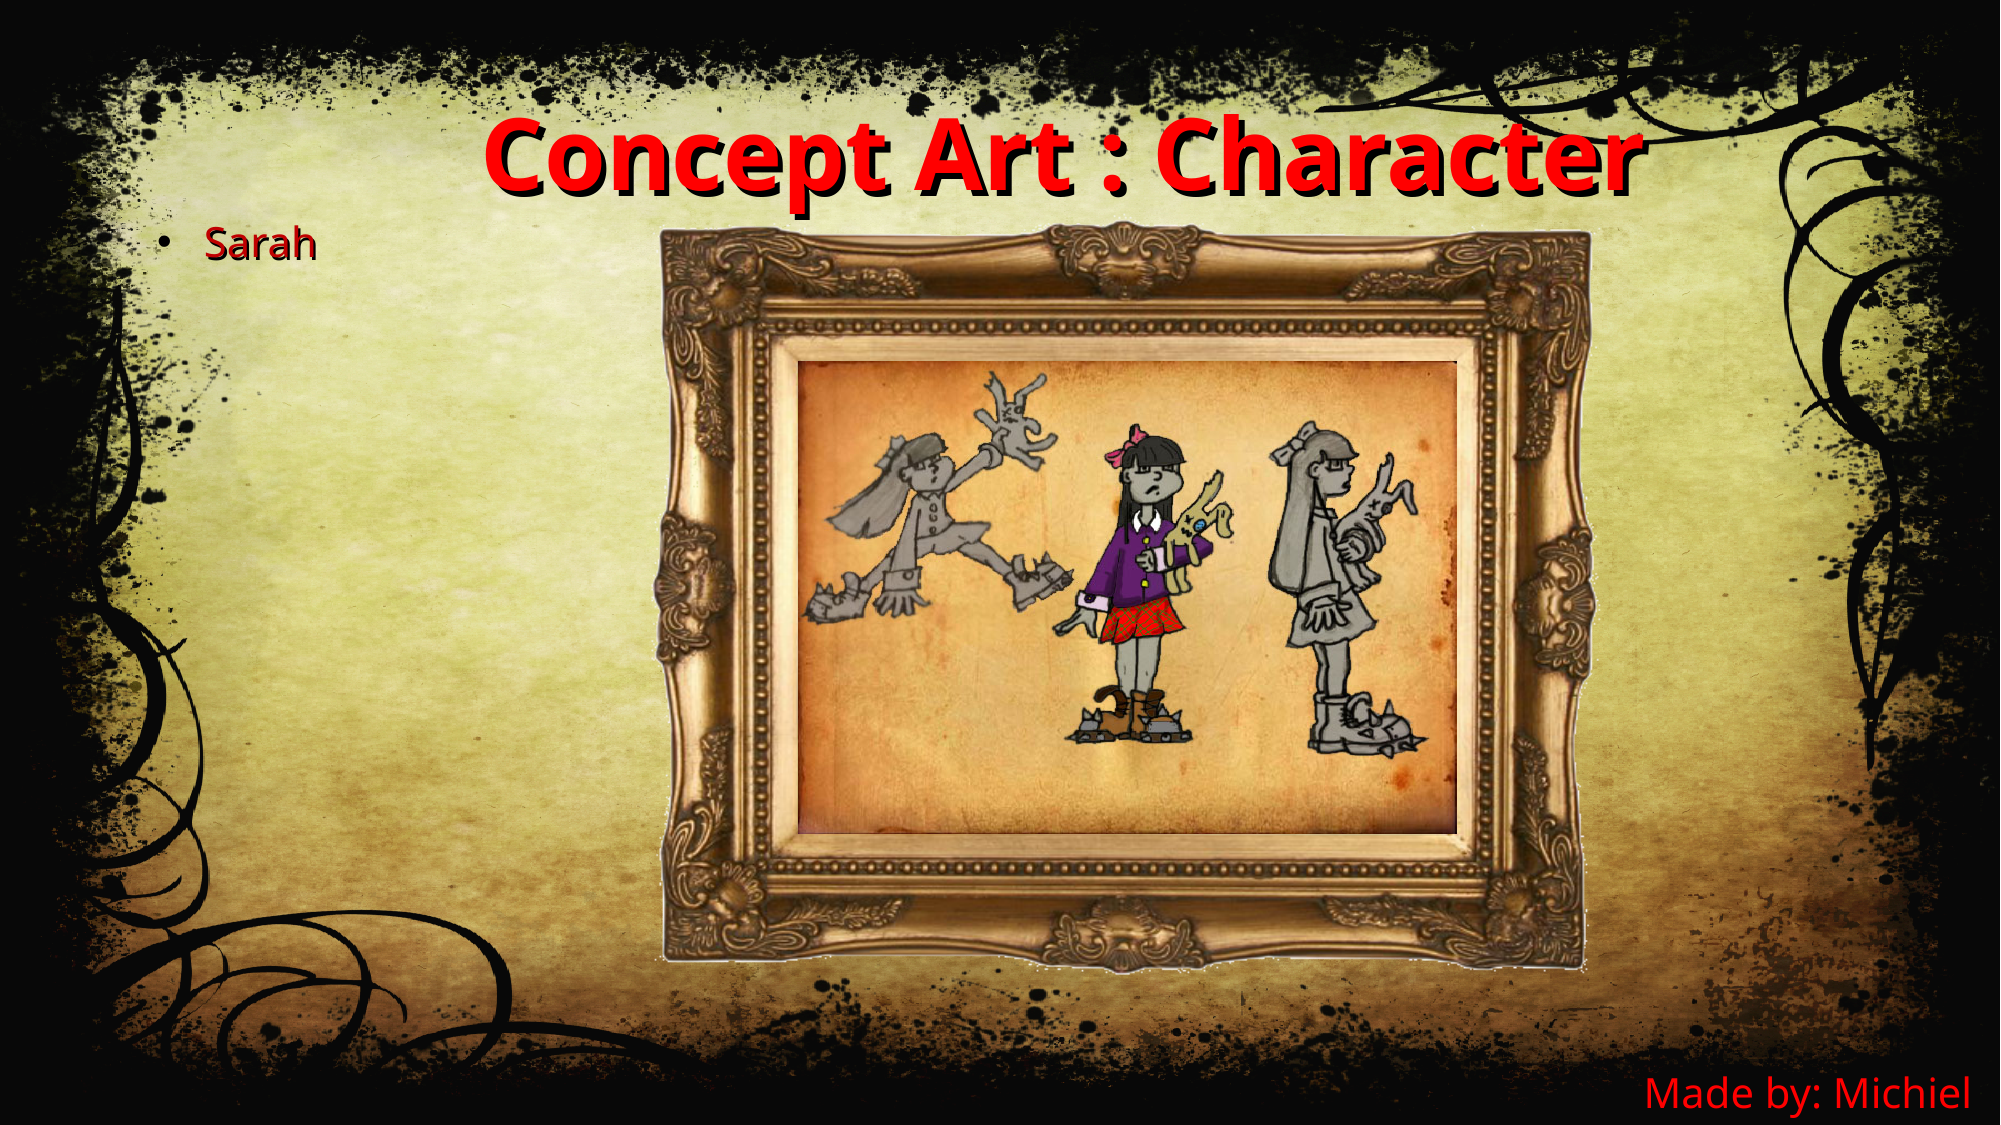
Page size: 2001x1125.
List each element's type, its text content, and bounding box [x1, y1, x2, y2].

text_box Made by: Michiel [1628, 1059, 2000, 1125]
title Concept Art : Character [142, 49, 1868, 267]
text_box Sarah [142, 208, 574, 275]
picture [639, 211, 1602, 978]
